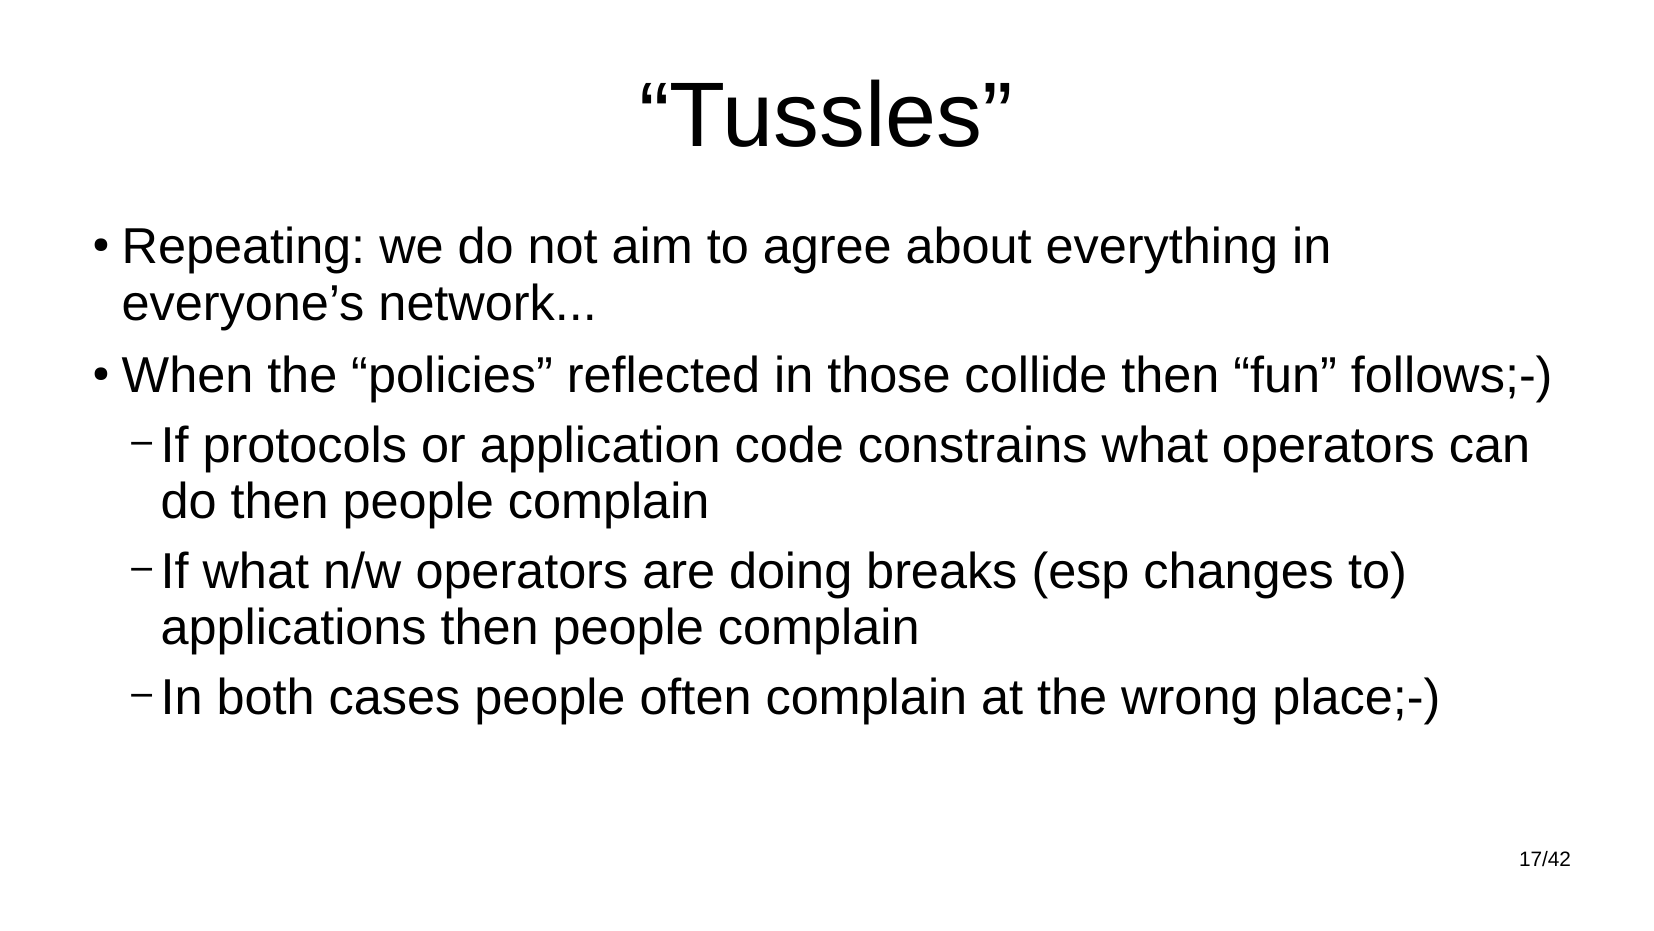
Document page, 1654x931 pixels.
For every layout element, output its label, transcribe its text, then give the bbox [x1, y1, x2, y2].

title “Tussles” [82, 37, 1571, 193]
list Repeating: we do not aim to agree about everything in everyone’s network... When the “policies” reflected in those collide then “fun” follows;-) If protocols or application code constrains what operators can do then people complain If what n/w operators are doing breaks (esp changes to) applications then people complain In both cases people often complain at the wrong place;-) [82, 217, 1571, 758]
